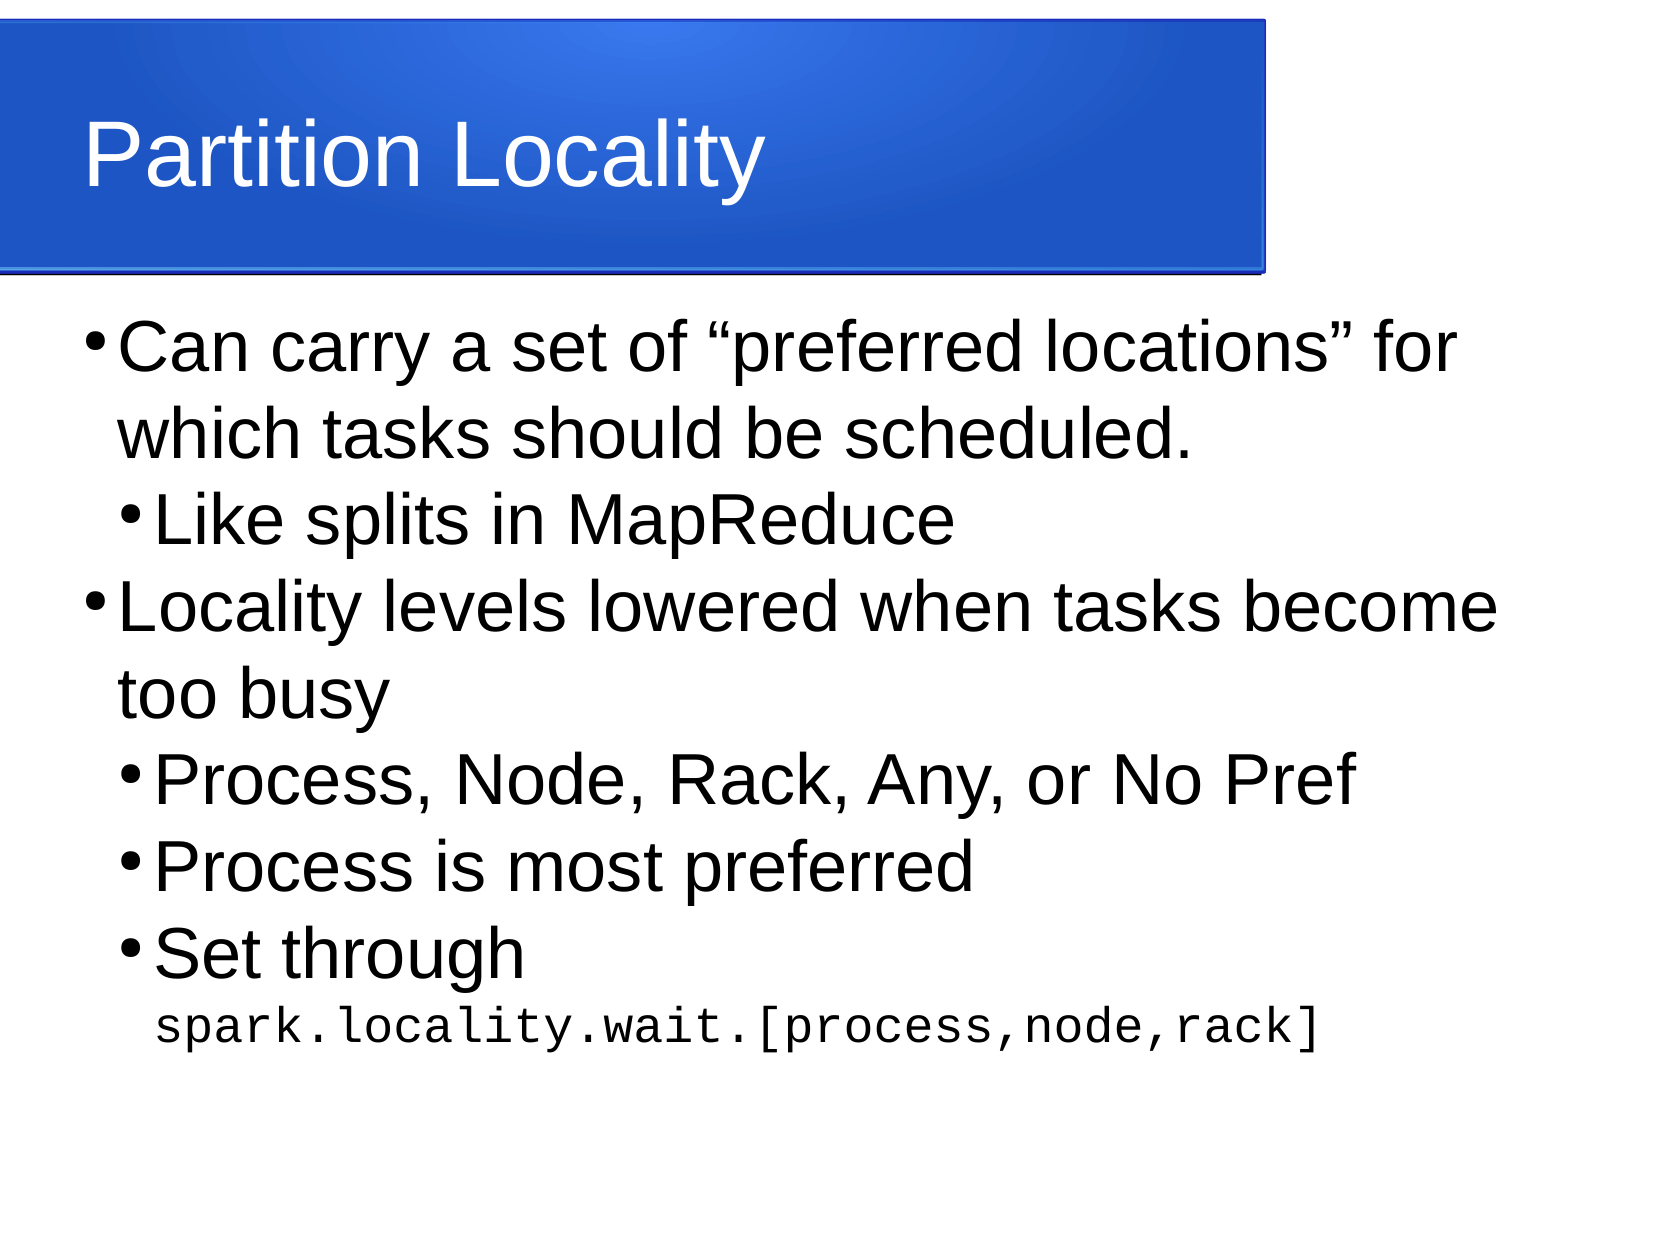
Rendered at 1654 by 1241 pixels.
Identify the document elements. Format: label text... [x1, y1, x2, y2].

text_box Partition Locality [82, 47, 1234, 252]
picture [0, 17, 1269, 282]
text_box Can carry a set of “preferred locations” for which tasks should be scheduled. Like splits in MapReduce Locality levels lowered when tasks become too busy Process, Node, Rack, Any, or No Pref Process is most preferred Set through spark.locality.wait.[process,node,rack] [82, 299, 1571, 1019]
